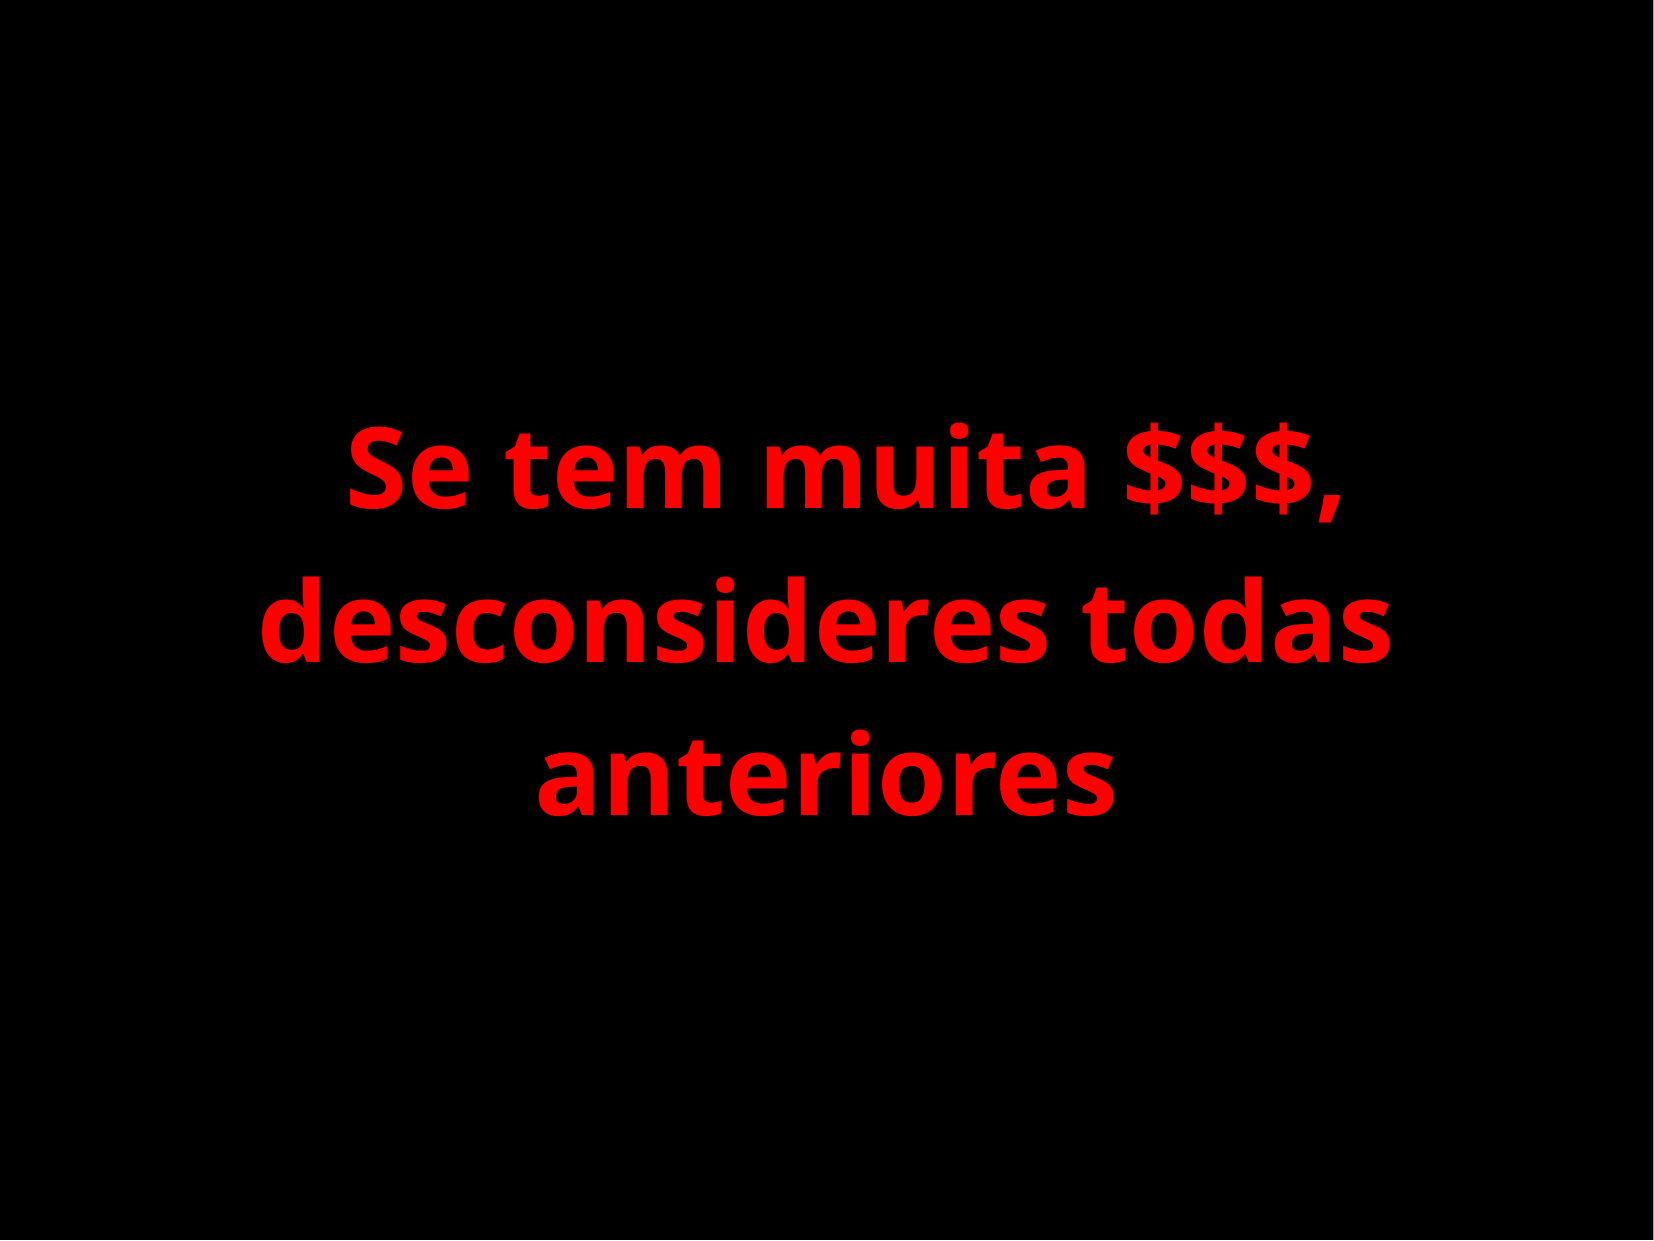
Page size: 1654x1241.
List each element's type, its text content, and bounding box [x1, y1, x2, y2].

subtitle Se tem muita $$$, desconsideres todas anteriores [82, 138, 1571, 1099]
